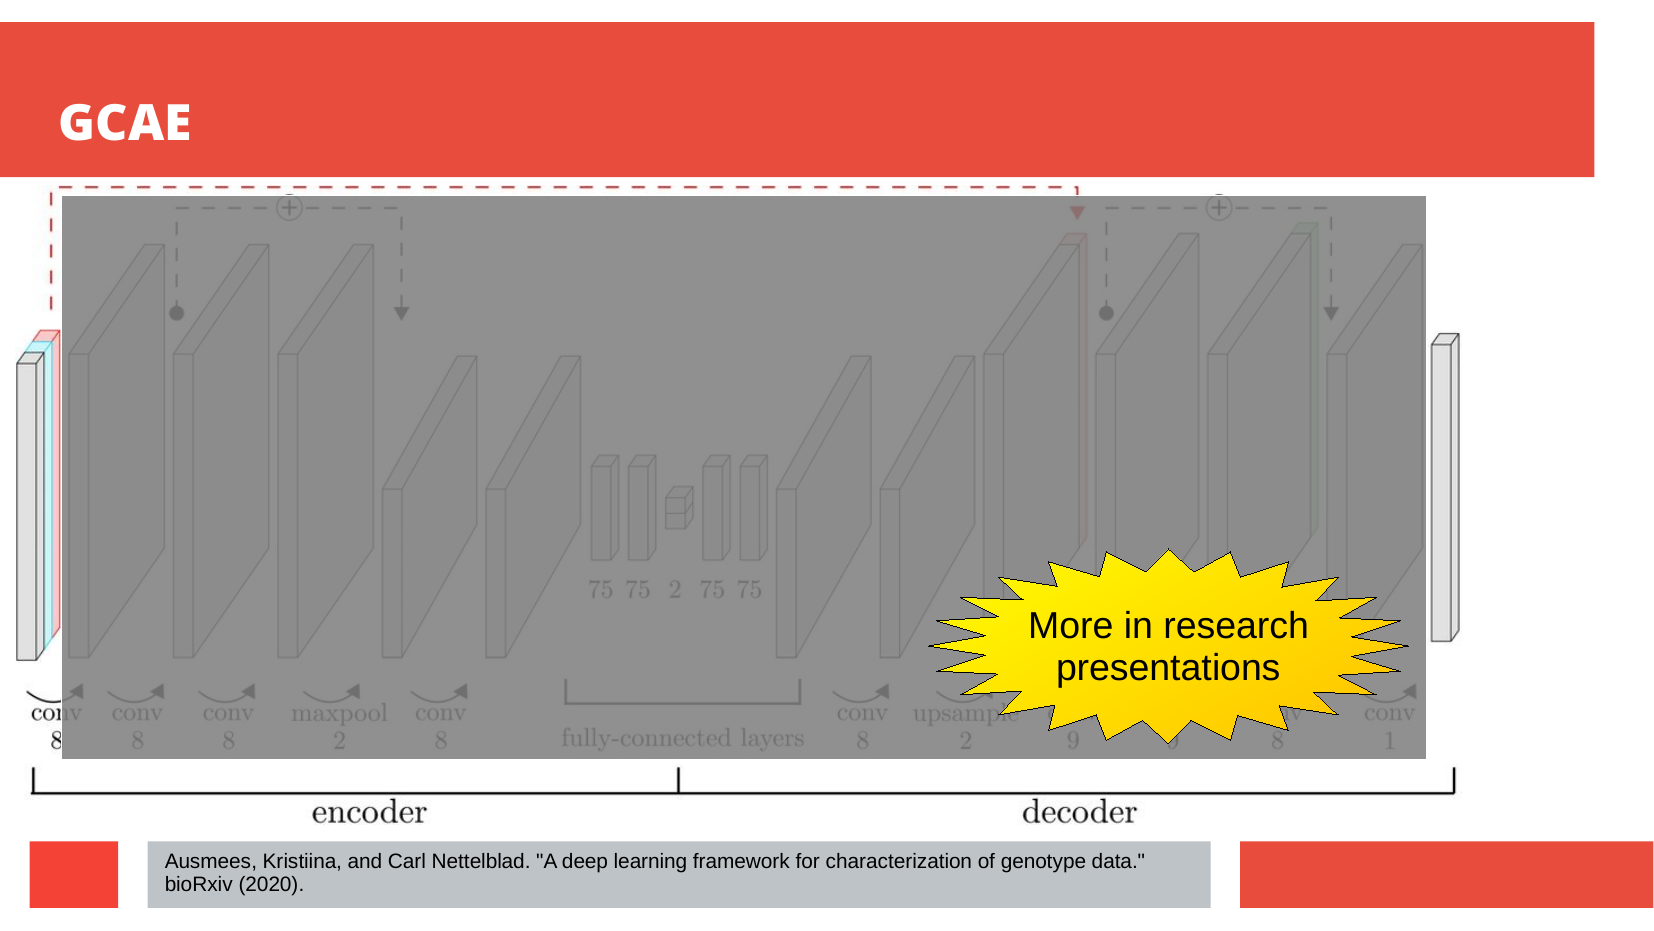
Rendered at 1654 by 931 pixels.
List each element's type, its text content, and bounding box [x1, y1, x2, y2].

text_box [61, 195, 1427, 760]
picture [15, 185, 1462, 826]
text_box Ausmees, Kristiina, and Carl Nettelblad. "A deep learning framework for characterization of genotype data." bioRxiv (2020). [150, 842, 1186, 904]
text_box More in research presentations [928, 548, 1409, 744]
title GCAE [59, 44, 1595, 156]
